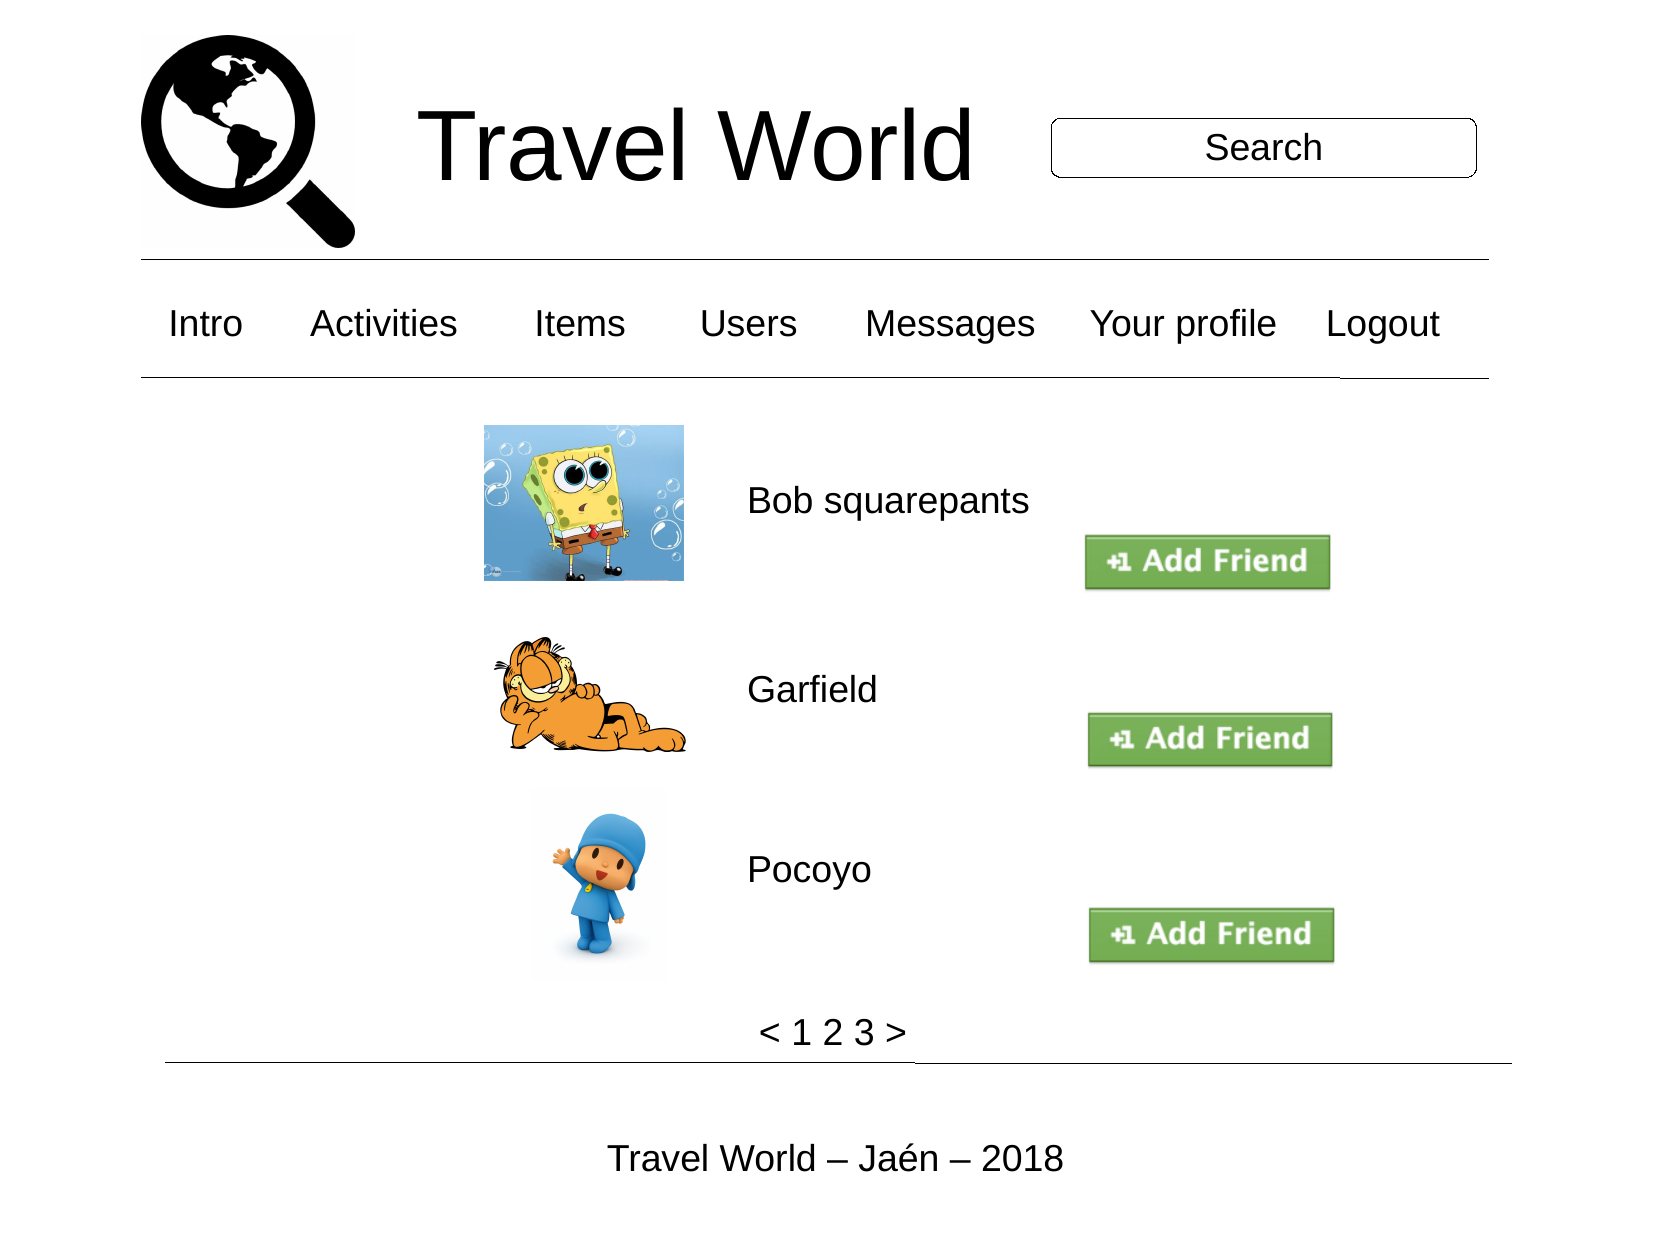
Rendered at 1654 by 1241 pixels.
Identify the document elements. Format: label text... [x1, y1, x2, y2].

picture [141, 35, 355, 249]
picture [1074, 524, 1343, 603]
text_box Messages [850, 295, 1074, 353]
picture [531, 788, 667, 981]
text_box Intro [153, 295, 284, 353]
picture [494, 637, 686, 752]
picture [1078, 897, 1347, 976]
text_box Search [1051, 118, 1477, 178]
text_box Items [519, 295, 650, 353]
text_box Travel World [401, 82, 1134, 210]
text_box Bob squarepants [732, 472, 1134, 530]
text_box Logout [1311, 295, 1477, 353]
text_box Travel World – Jaén – 2018 [442, 1129, 1222, 1187]
text_box Pocoyo [732, 840, 1123, 898]
picture [1077, 702, 1345, 780]
picture [484, 425, 684, 581]
text_box Garfield [732, 661, 1099, 719]
text_box Activities [295, 295, 497, 353]
text_box Users [685, 295, 850, 353]
text_box Your profile [1074, 295, 1311, 353]
text_box < 1 2 3 > [744, 1003, 969, 1061]
